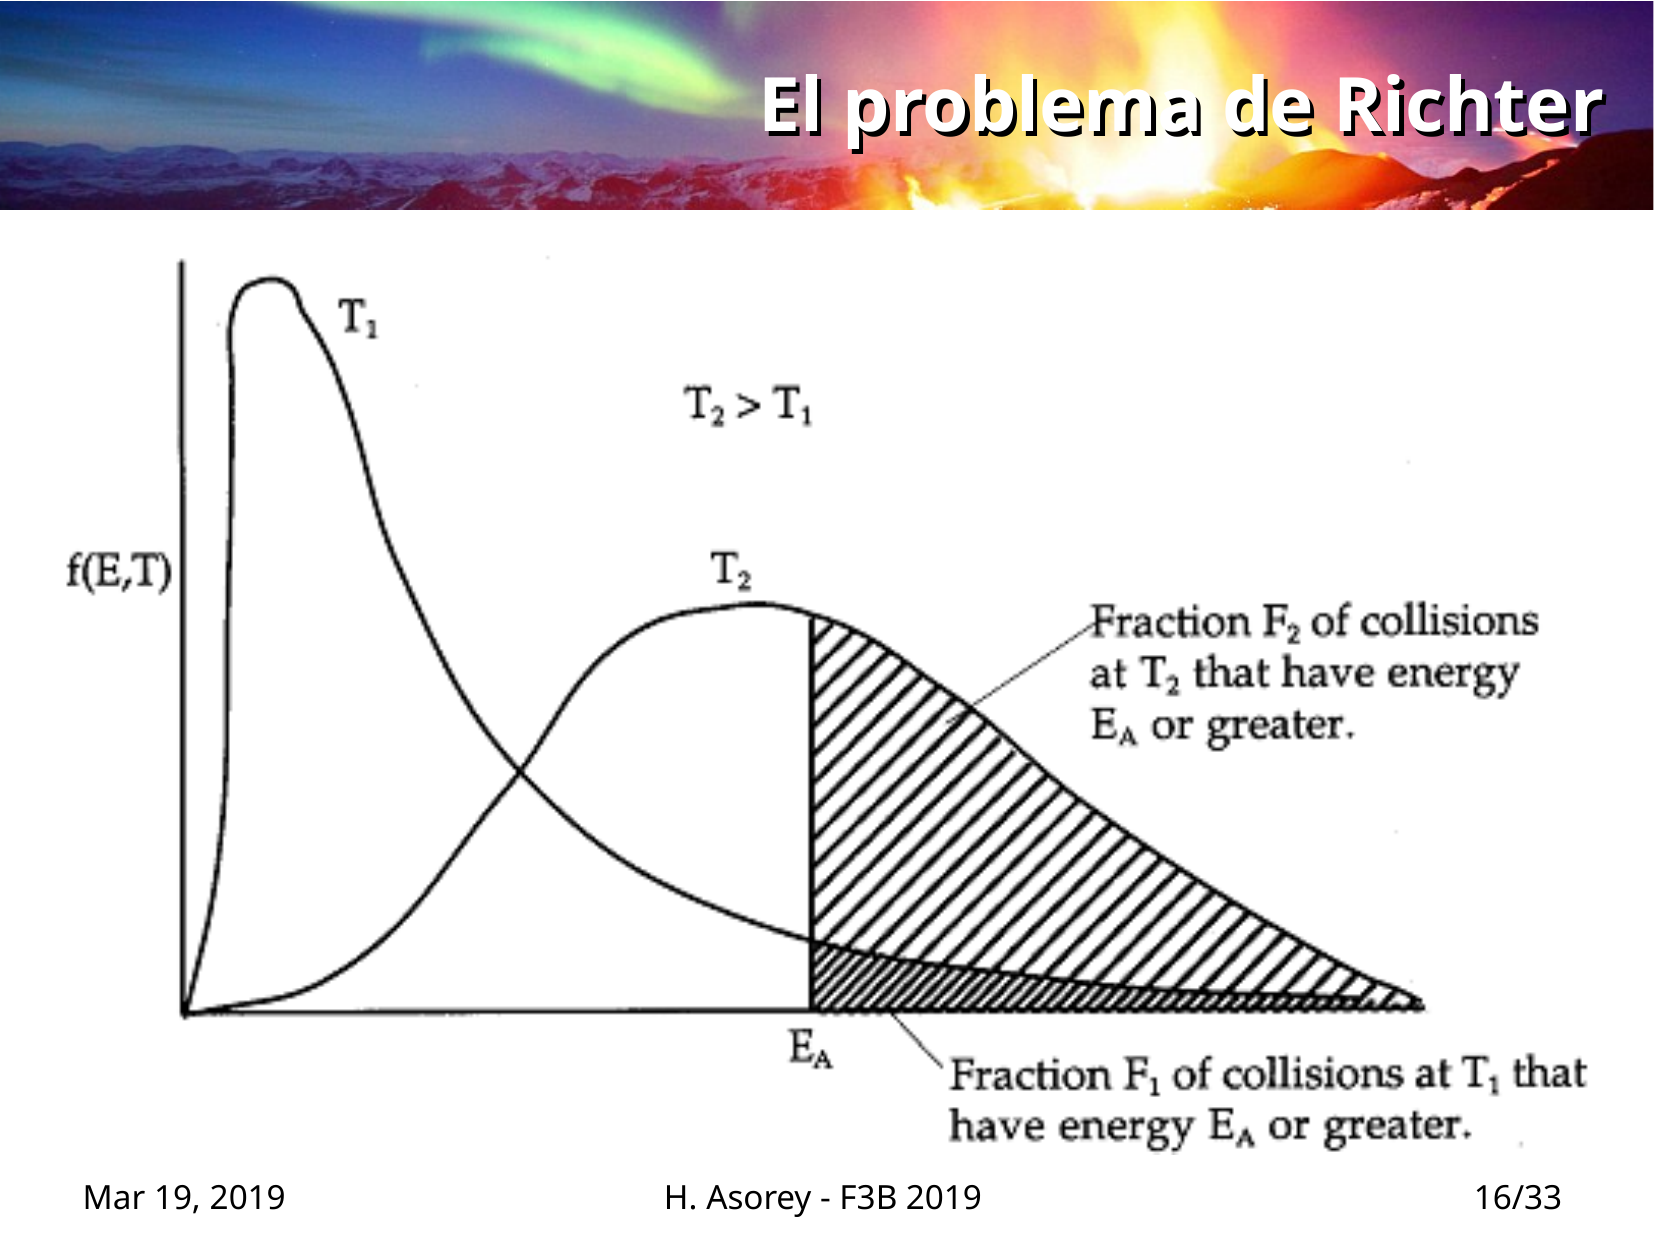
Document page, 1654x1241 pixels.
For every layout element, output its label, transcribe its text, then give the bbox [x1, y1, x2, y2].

picture [56, 254, 1594, 1156]
title El problema de Richter [45, 15, 1606, 191]
picture [0, 1, 1654, 210]
